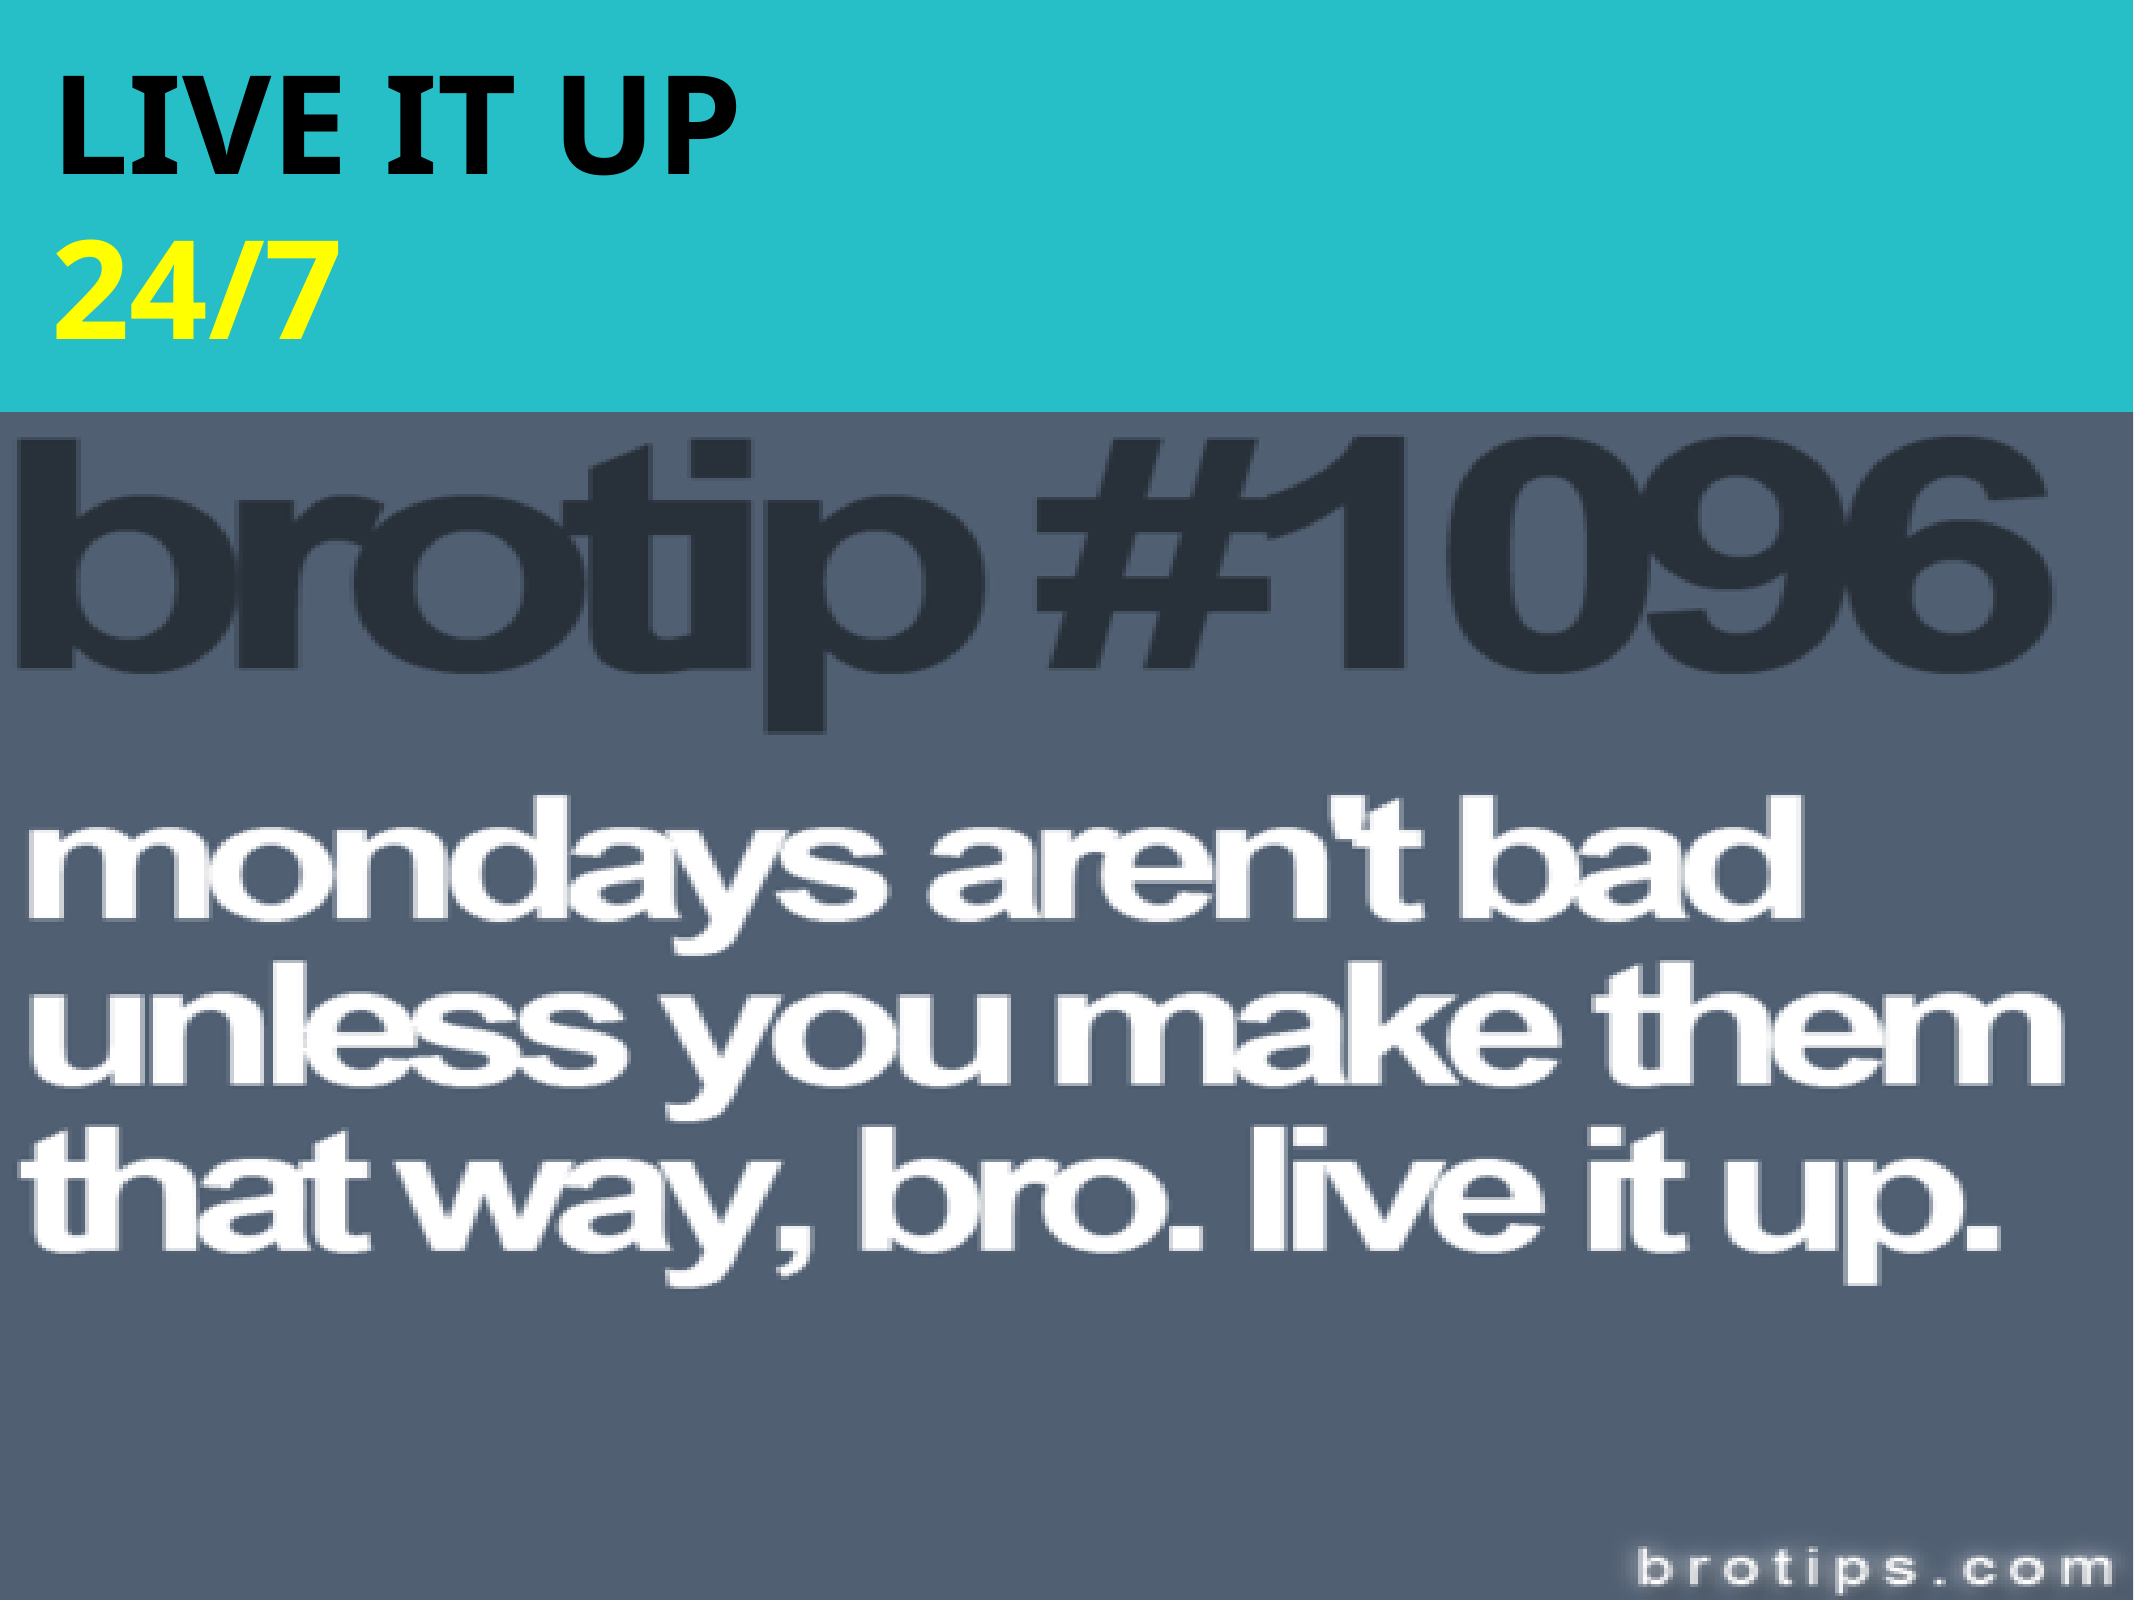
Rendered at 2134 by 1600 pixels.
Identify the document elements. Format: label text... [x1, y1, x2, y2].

picture [0, 412, 2134, 1600]
text_box LIVE IT UP 24/7 [41, 37, 2134, 412]
